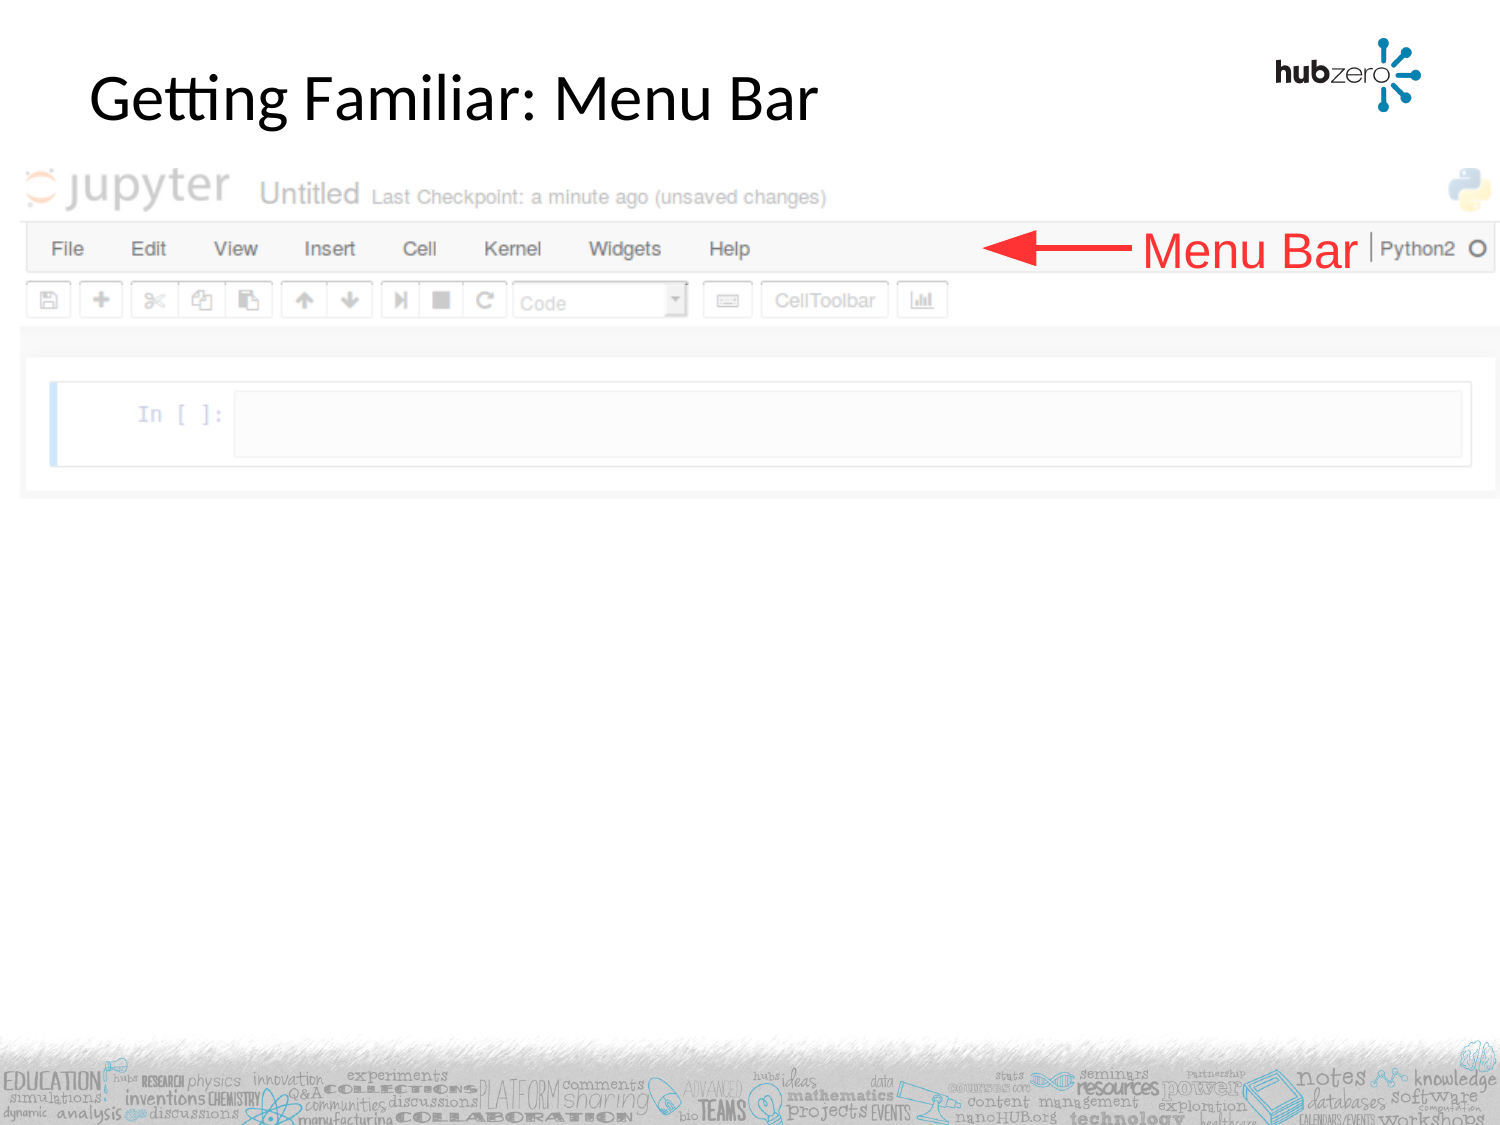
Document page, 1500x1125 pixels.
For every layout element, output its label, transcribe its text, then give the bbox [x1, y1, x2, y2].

picture [1272, 35, 1424, 44]
picture [1374, 214, 1500, 285]
title Getting Familiar: Menu Bar [75, 44, 1425, 144]
text_box [8, 285, 1500, 526]
picture [20, 214, 1127, 285]
picture [0, 1034, 1500, 1125]
text_box Menu Bar [1127, 214, 1374, 286]
text_box [8, 158, 1500, 214]
